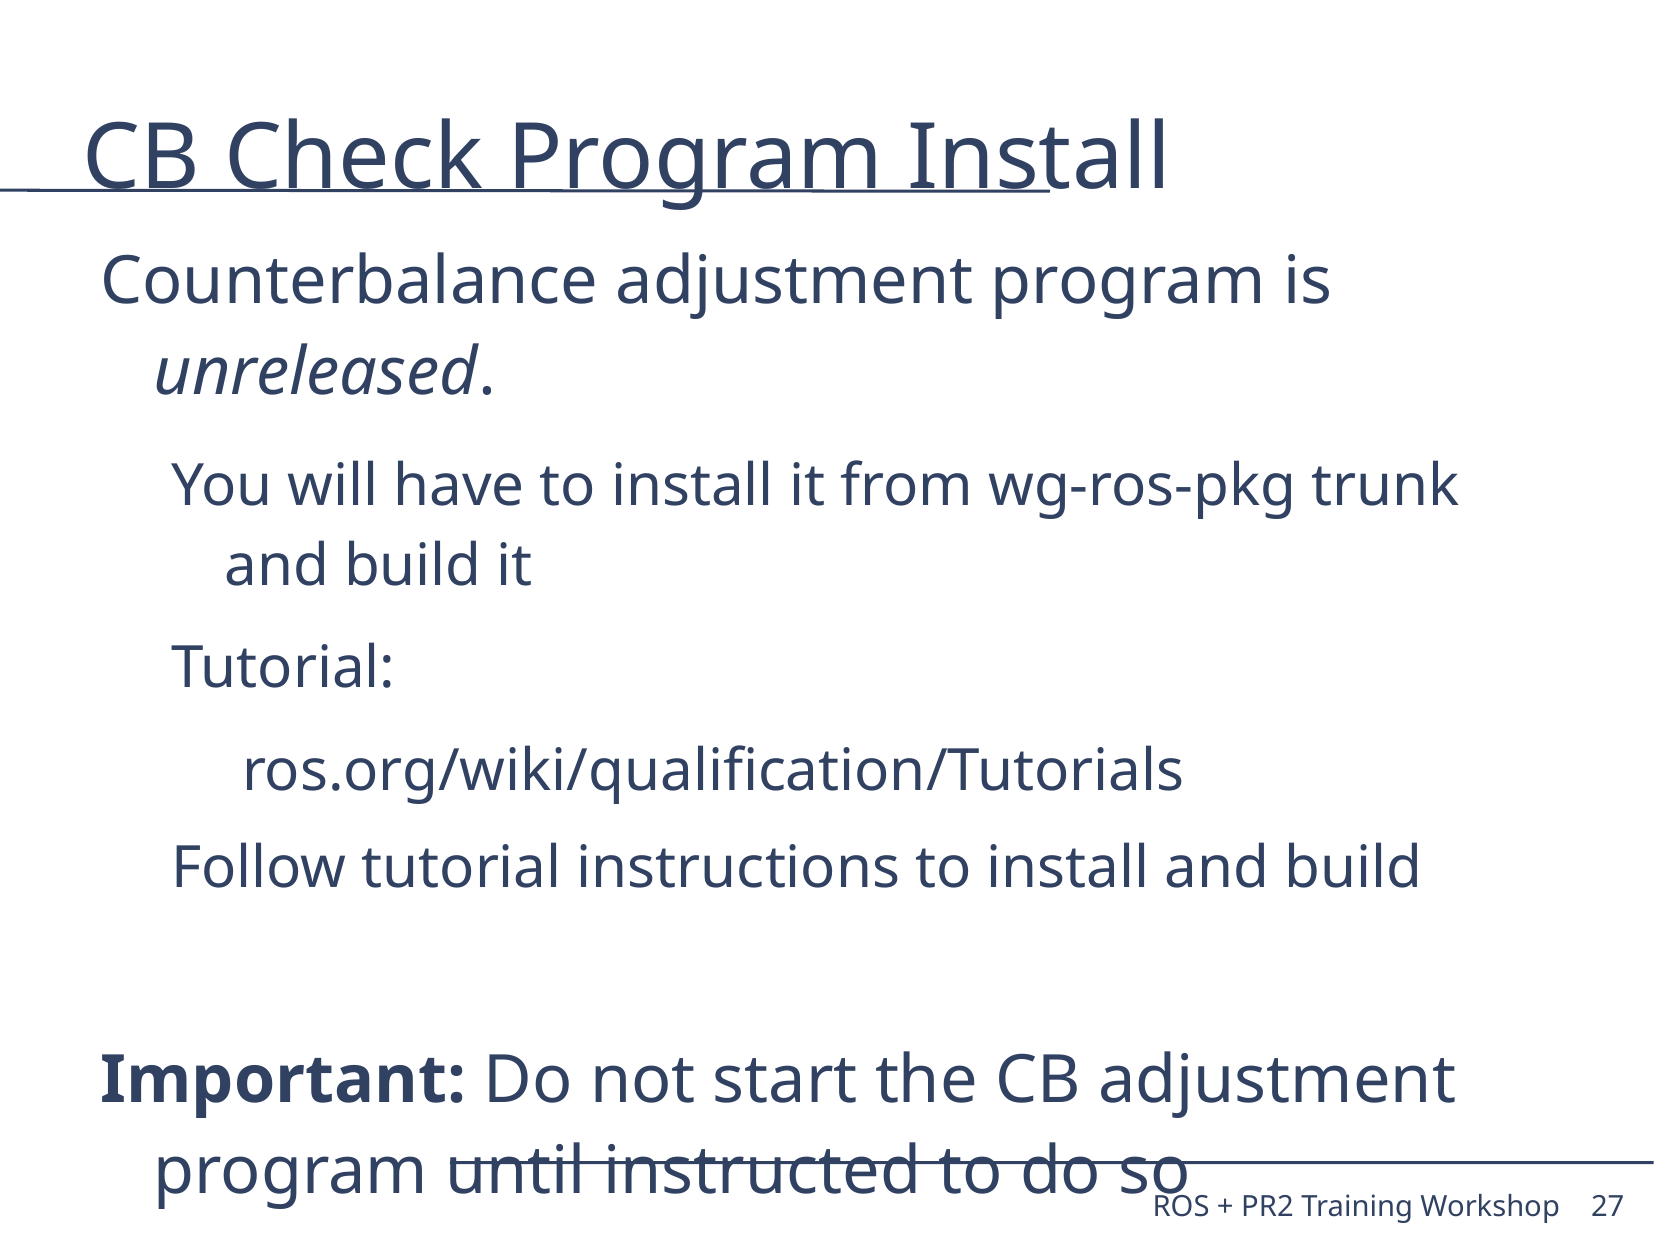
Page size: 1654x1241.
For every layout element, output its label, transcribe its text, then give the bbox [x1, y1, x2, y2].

list Counterbalance adjustment program is unreleased. You will have to install it from wg-ros-pkg trunk and build it Tutorial: ros.org/wiki/qualification/Tutorials Follow tutorial instructions to install and build Important: Do not start the CB adjustment program until instructed to do so [82, 232, 1571, 1156]
title CB Check Program Install [82, 56, 1571, 232]
